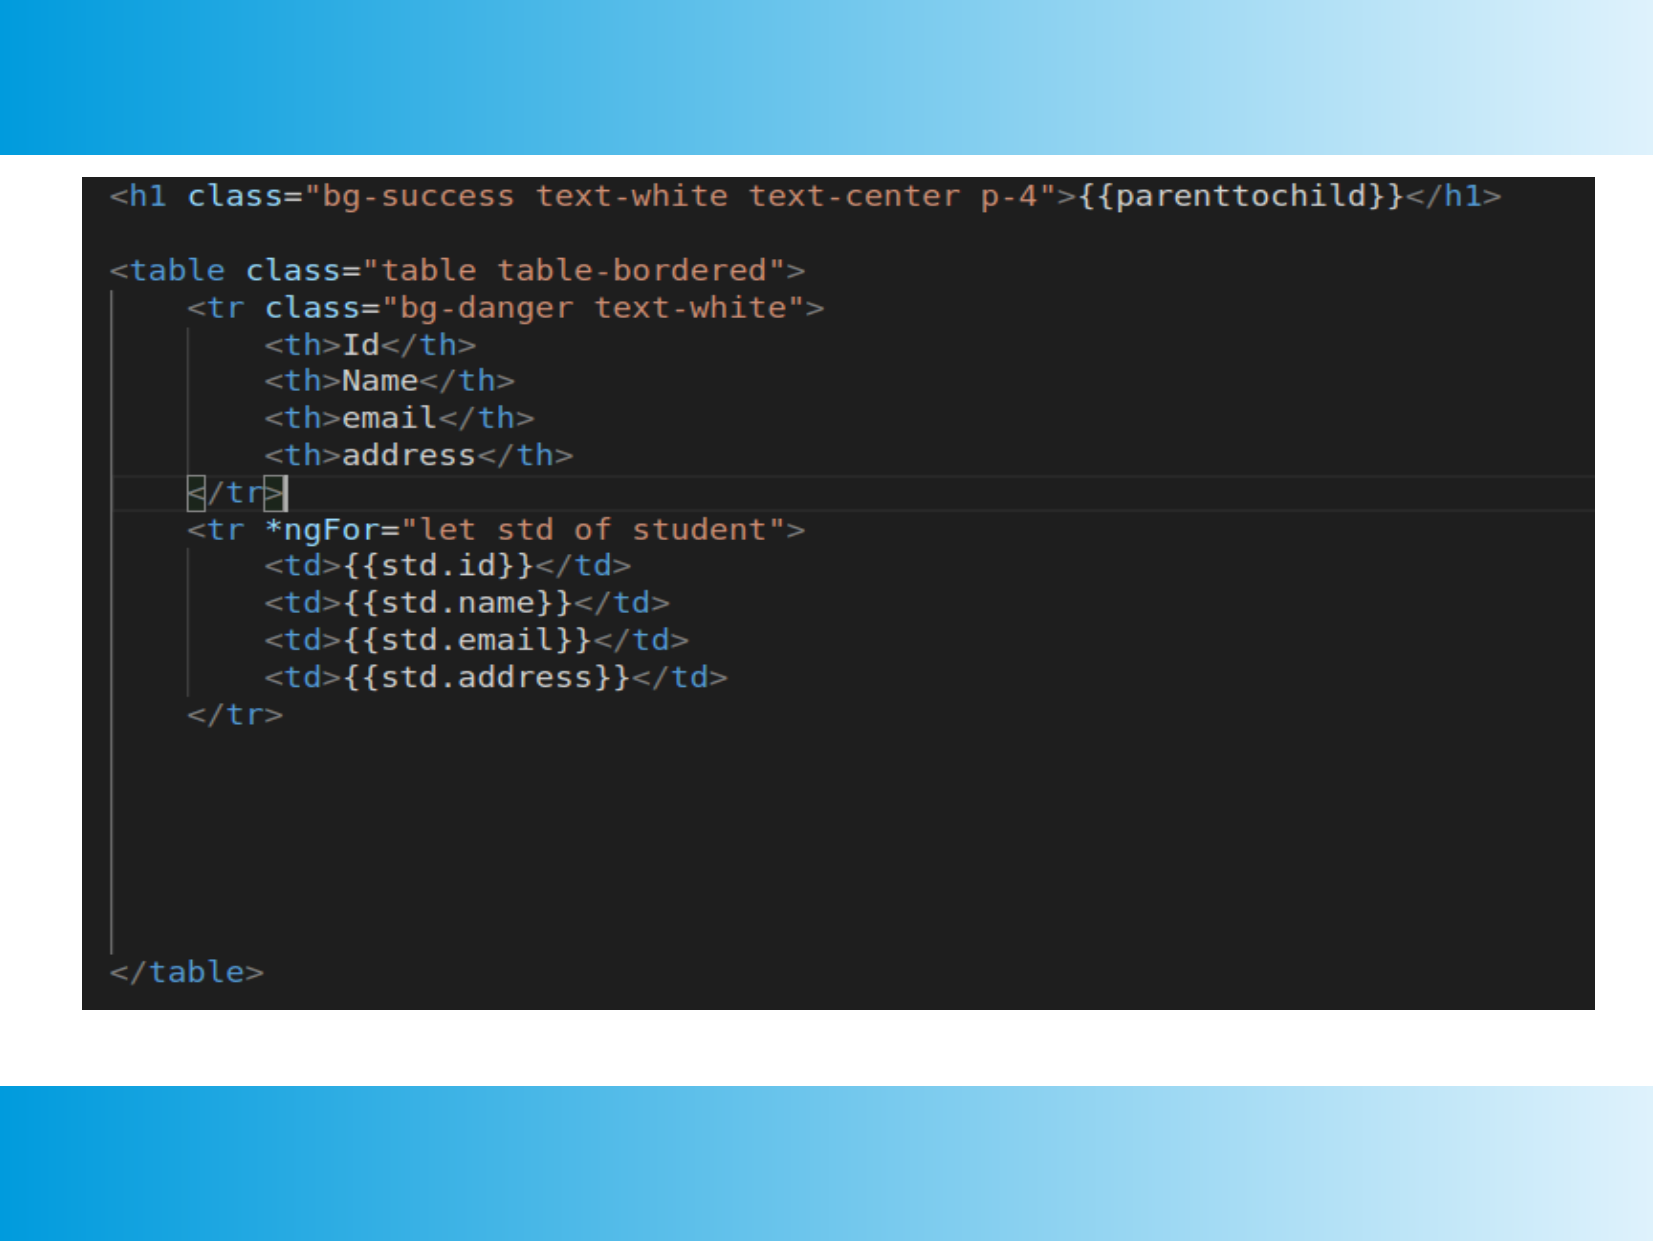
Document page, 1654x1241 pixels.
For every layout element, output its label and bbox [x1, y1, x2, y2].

picture [82, 177, 1595, 1010]
